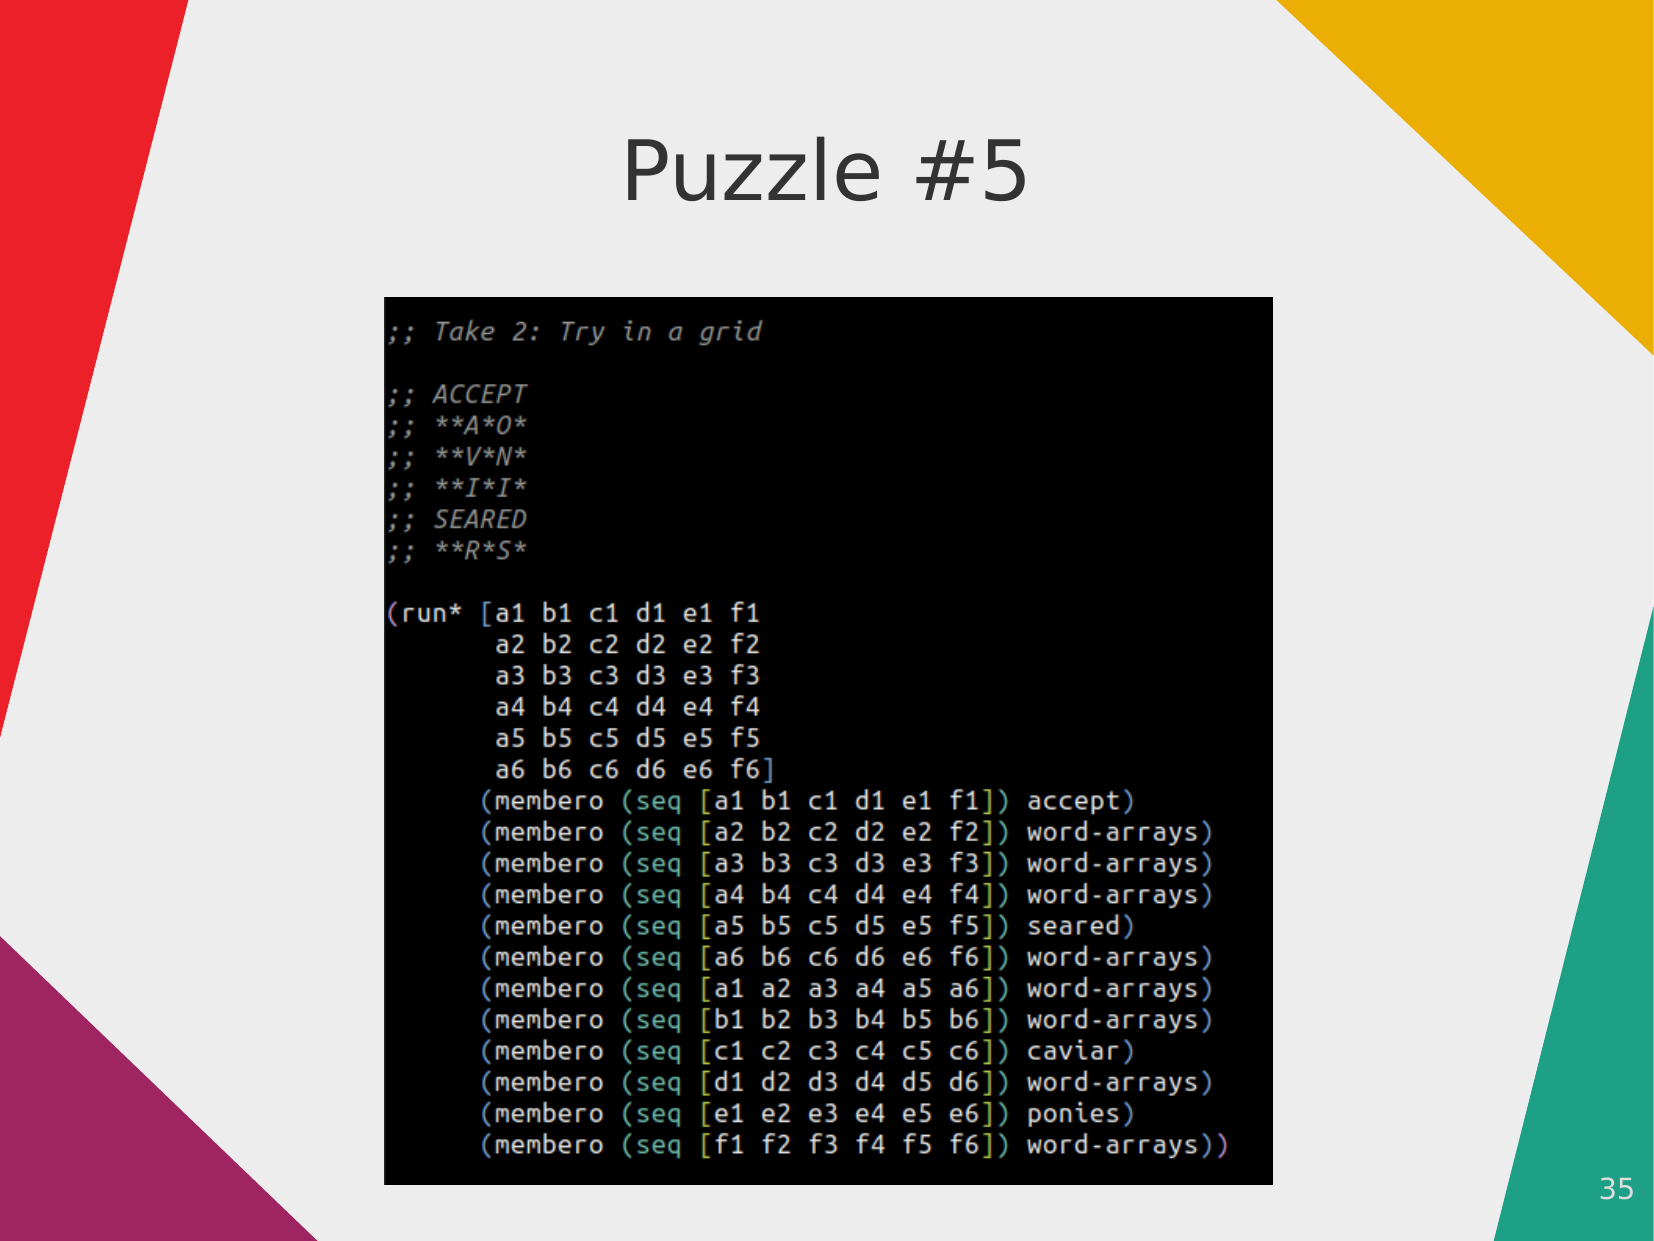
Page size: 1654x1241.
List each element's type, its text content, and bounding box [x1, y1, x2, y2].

title Puzzle #5 [114, 73, 1539, 271]
picture [384, 297, 1273, 1186]
